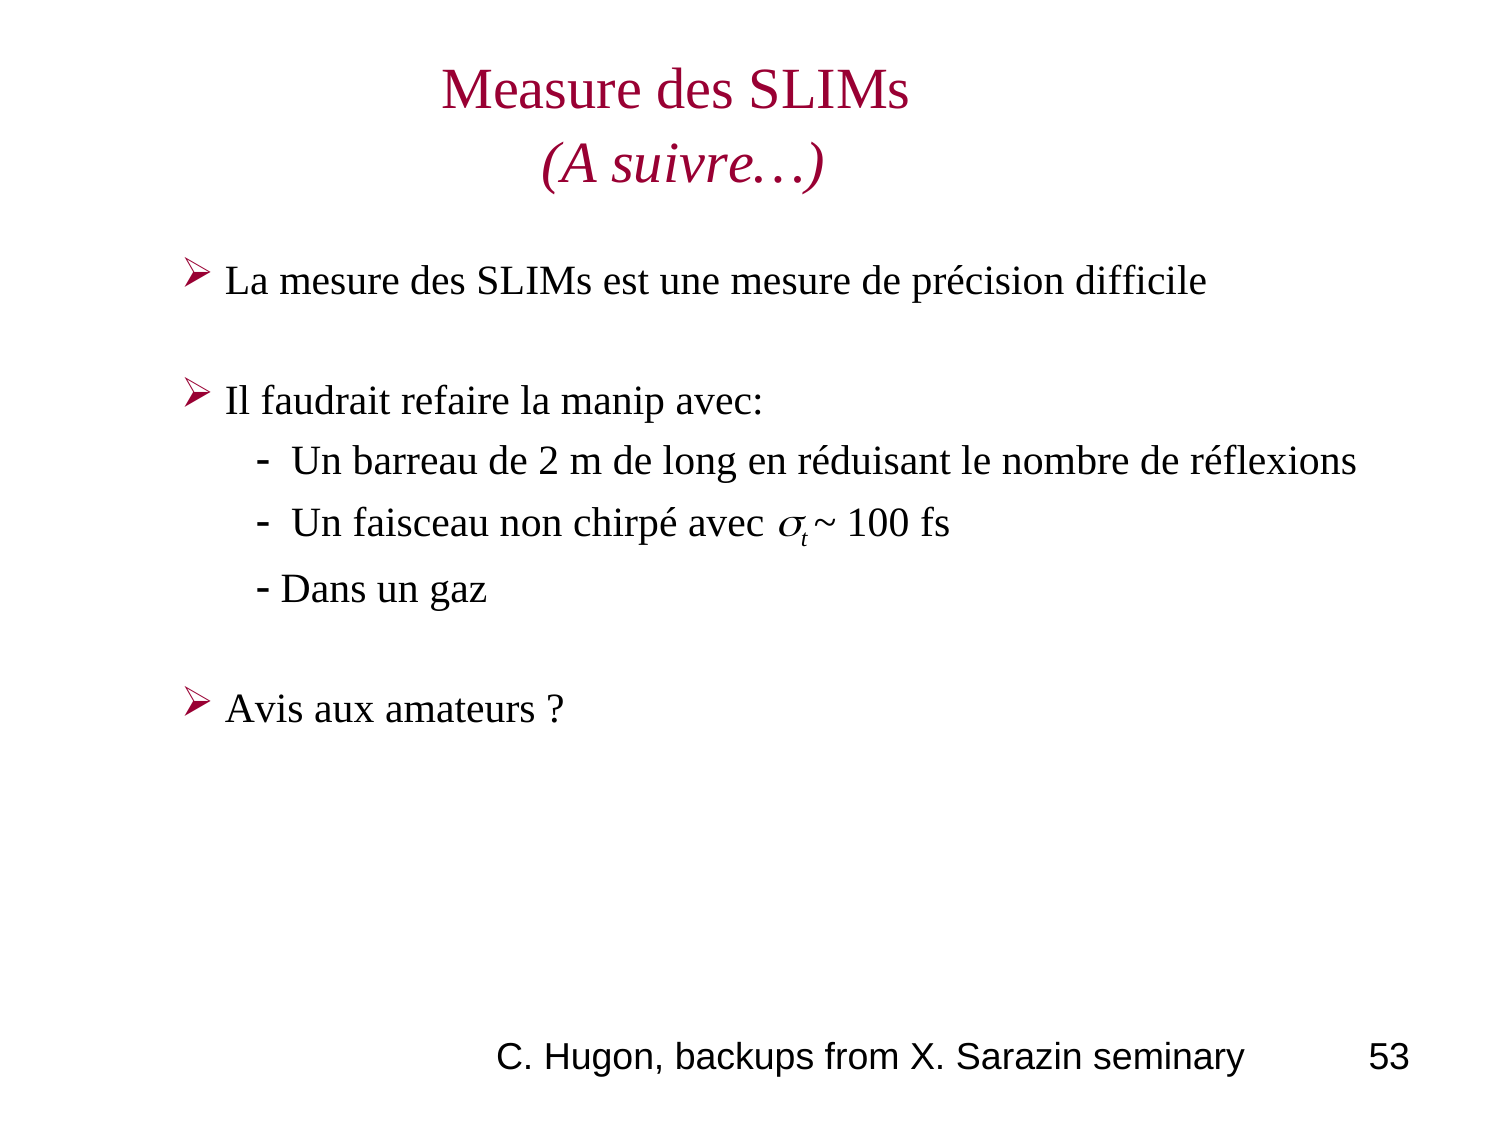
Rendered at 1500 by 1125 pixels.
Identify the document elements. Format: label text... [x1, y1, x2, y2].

text_box La mesure des SLIMs est une mesure de précision difficile Il faudrait refaire la manip avec: Un barreau de 2 m de long en réduisant le nombre de réflexions Un faisceau non chirpé avec t ~ 100 fs  Dans un gaz Avis aux amateurs ? [166, 235, 1374, 800]
text_box Measure des SLIMs (A suivre…) [426, 39, 941, 202]
